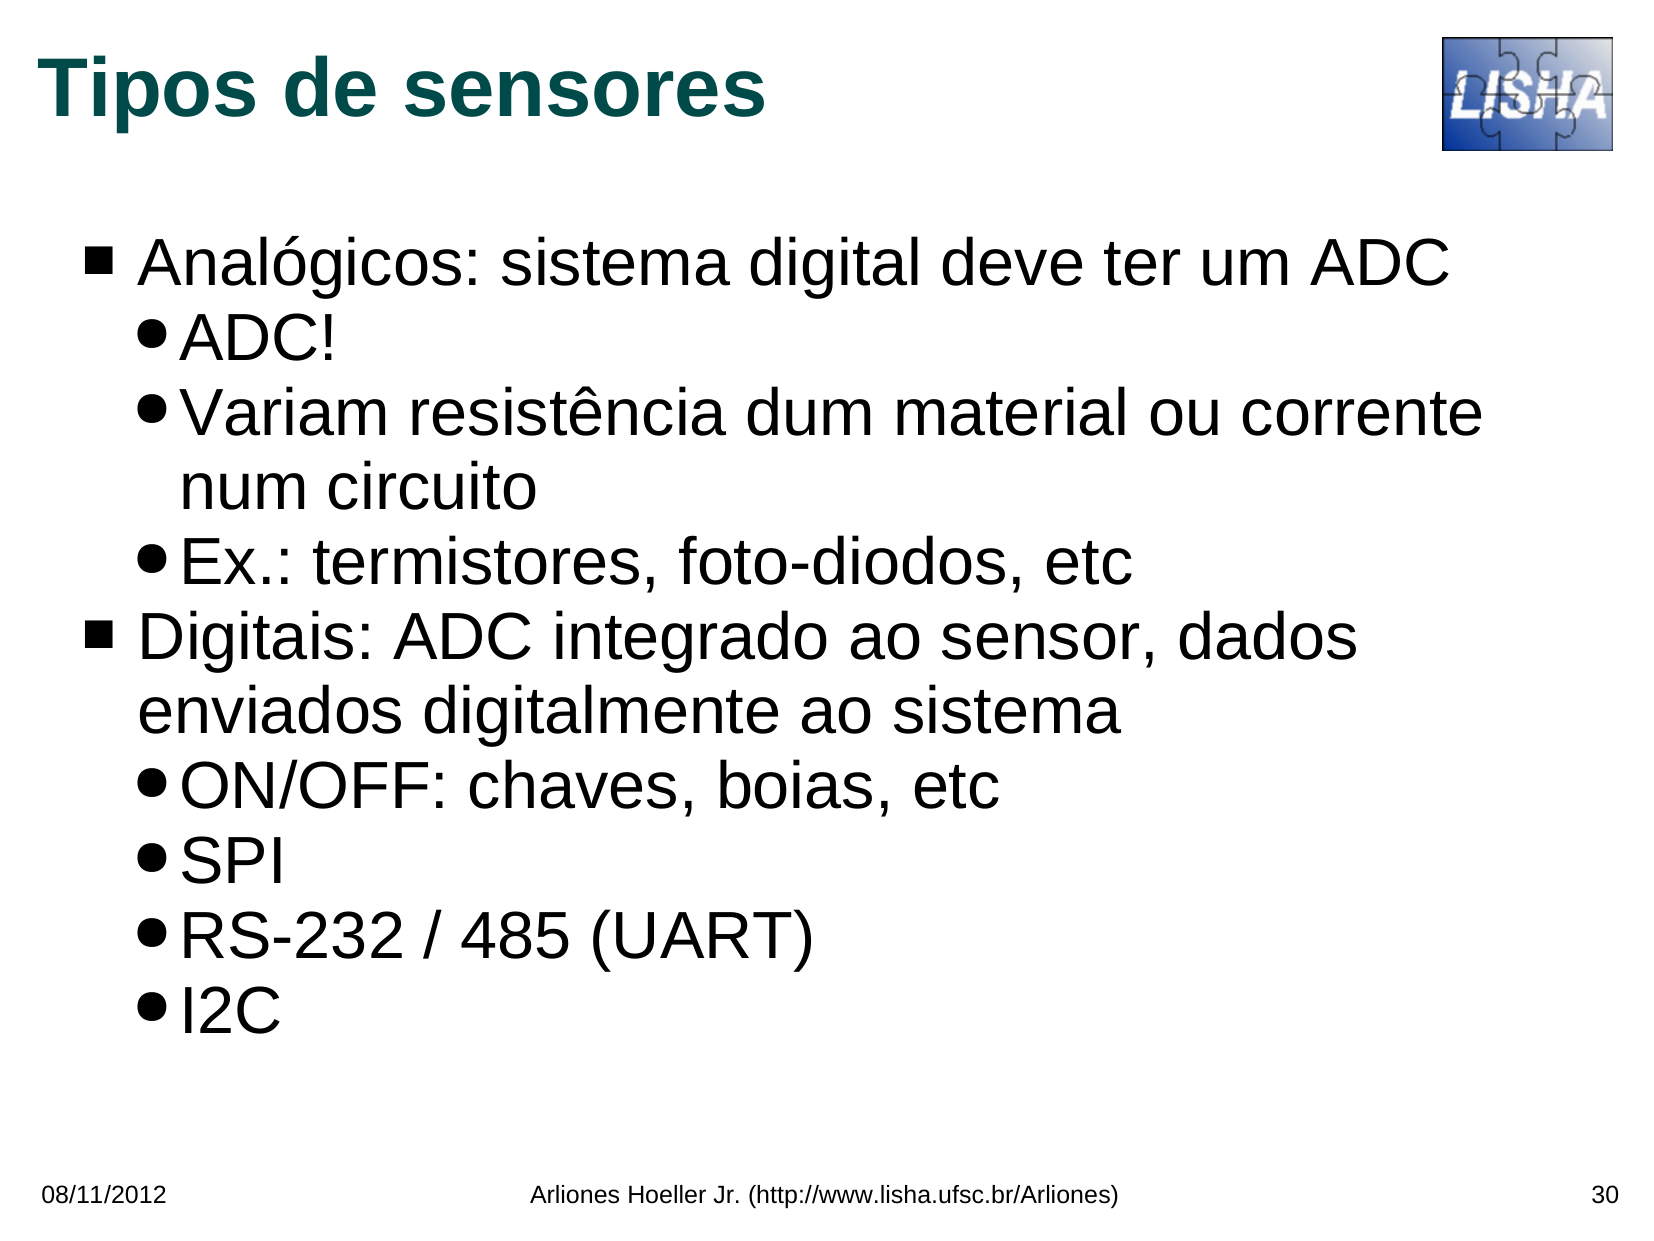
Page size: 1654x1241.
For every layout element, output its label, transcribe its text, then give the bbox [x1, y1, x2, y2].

list Analógicos: sistema digital deve ter um ADC ADC! Variam resistência dum material ou corrente num circuito Ex.: termistores, foto-diodos, etc Digitais: ADC integrado ao sensor, dados enviados digitalmente ao sistema ON/OFF: chaves, boias, etc SPI RS-232 / 485 (UART) I2C [37, 225, 1613, 1163]
picture [1442, 37, 1613, 151]
title Tipos de sensores [37, 37, 1426, 151]
